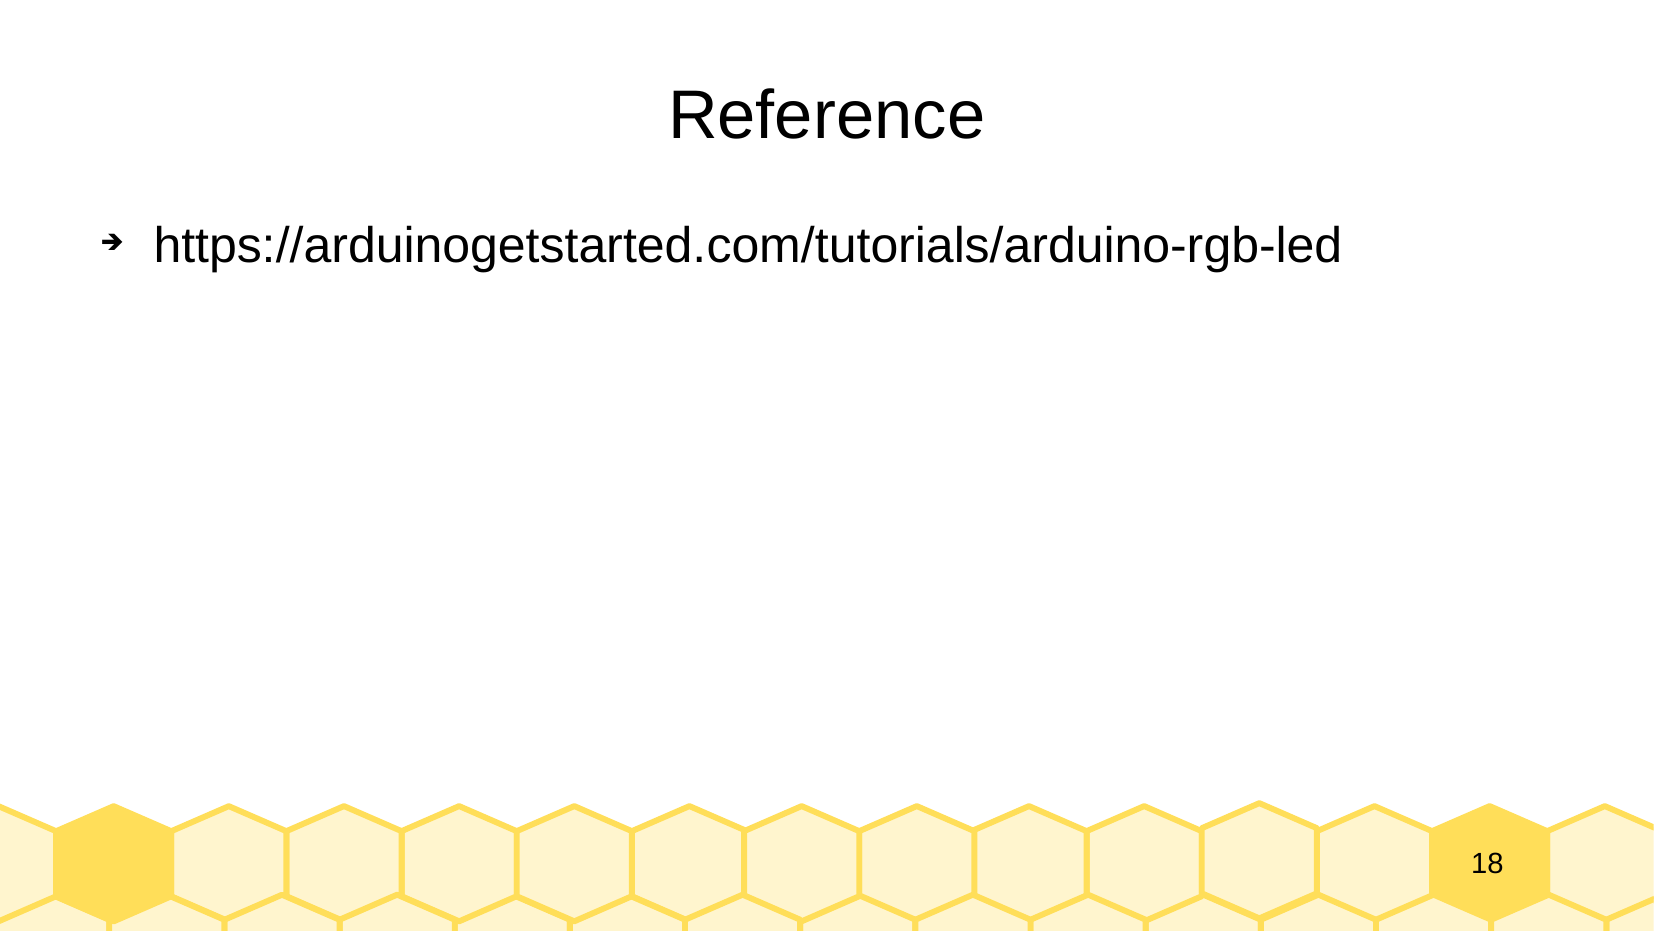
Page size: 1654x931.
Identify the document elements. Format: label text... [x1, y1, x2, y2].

list https://arduinogetstarted.com/tutorials/arduino-rgb-led [82, 217, 1571, 758]
title Reference [82, 37, 1571, 193]
